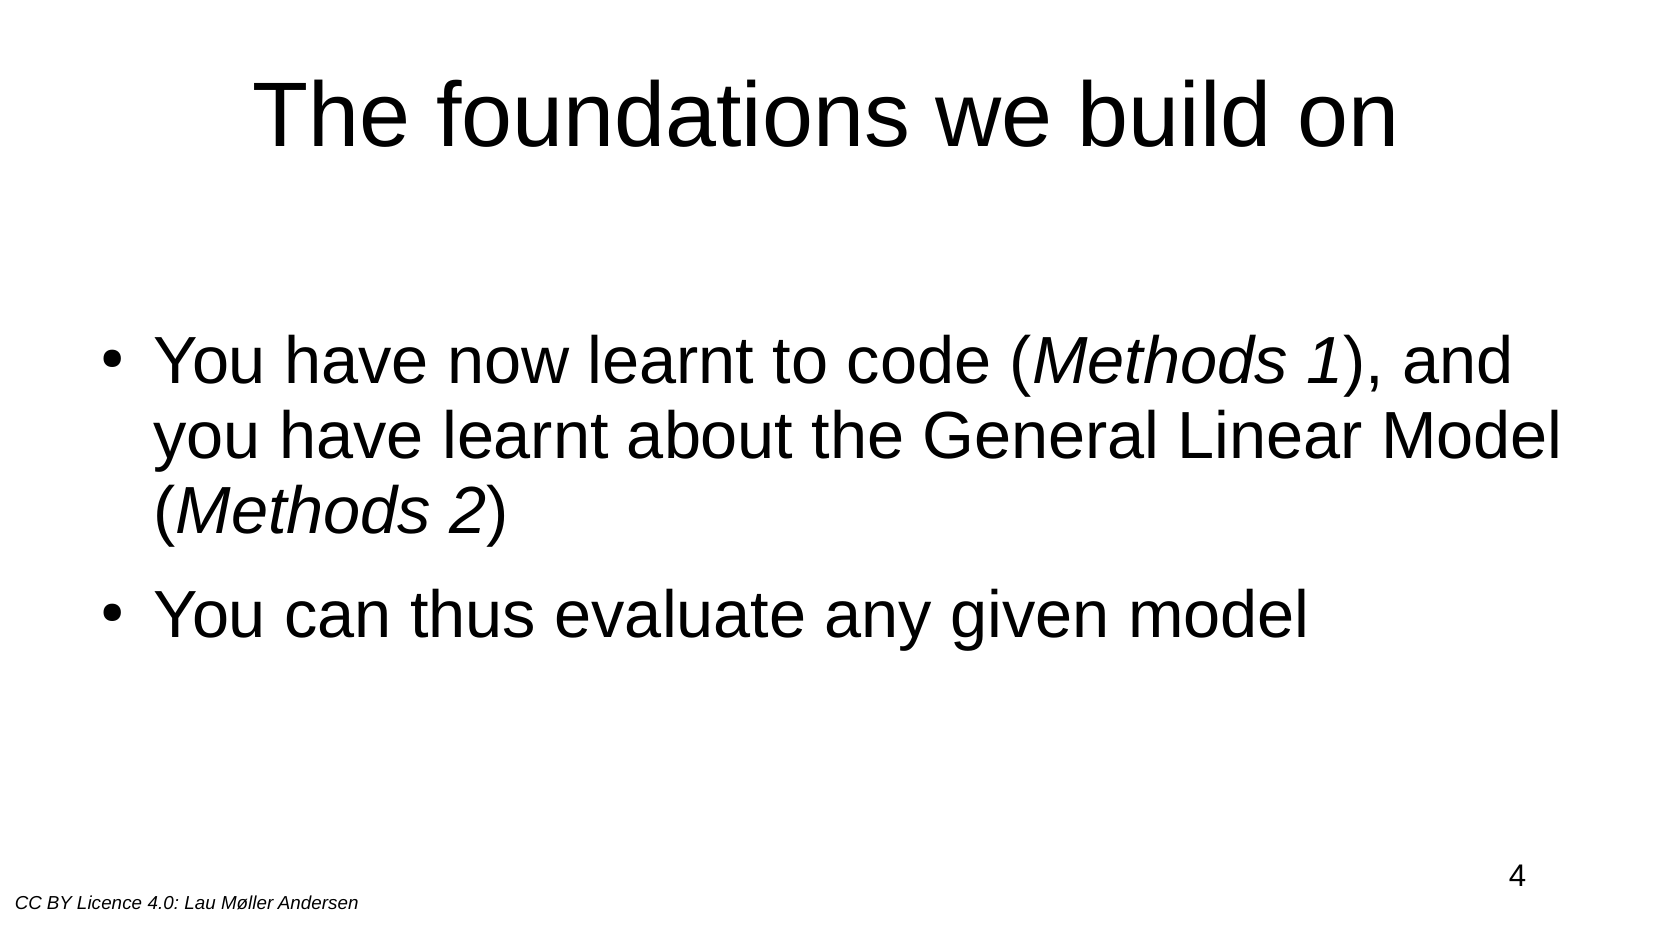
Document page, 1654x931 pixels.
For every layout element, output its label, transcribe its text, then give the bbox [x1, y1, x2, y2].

text_box <nummer> [1494, 850, 1654, 921]
title The foundations we build on [82, 37, 1571, 193]
list You have now learnt to code (Methods 1), and you have learnt about the General Linear Model (Methods 2) You can thus evaluate any given model [82, 217, 1571, 758]
text_box CC BY Licence 4.0: Lau Møller Andersen [0, 885, 387, 921]
